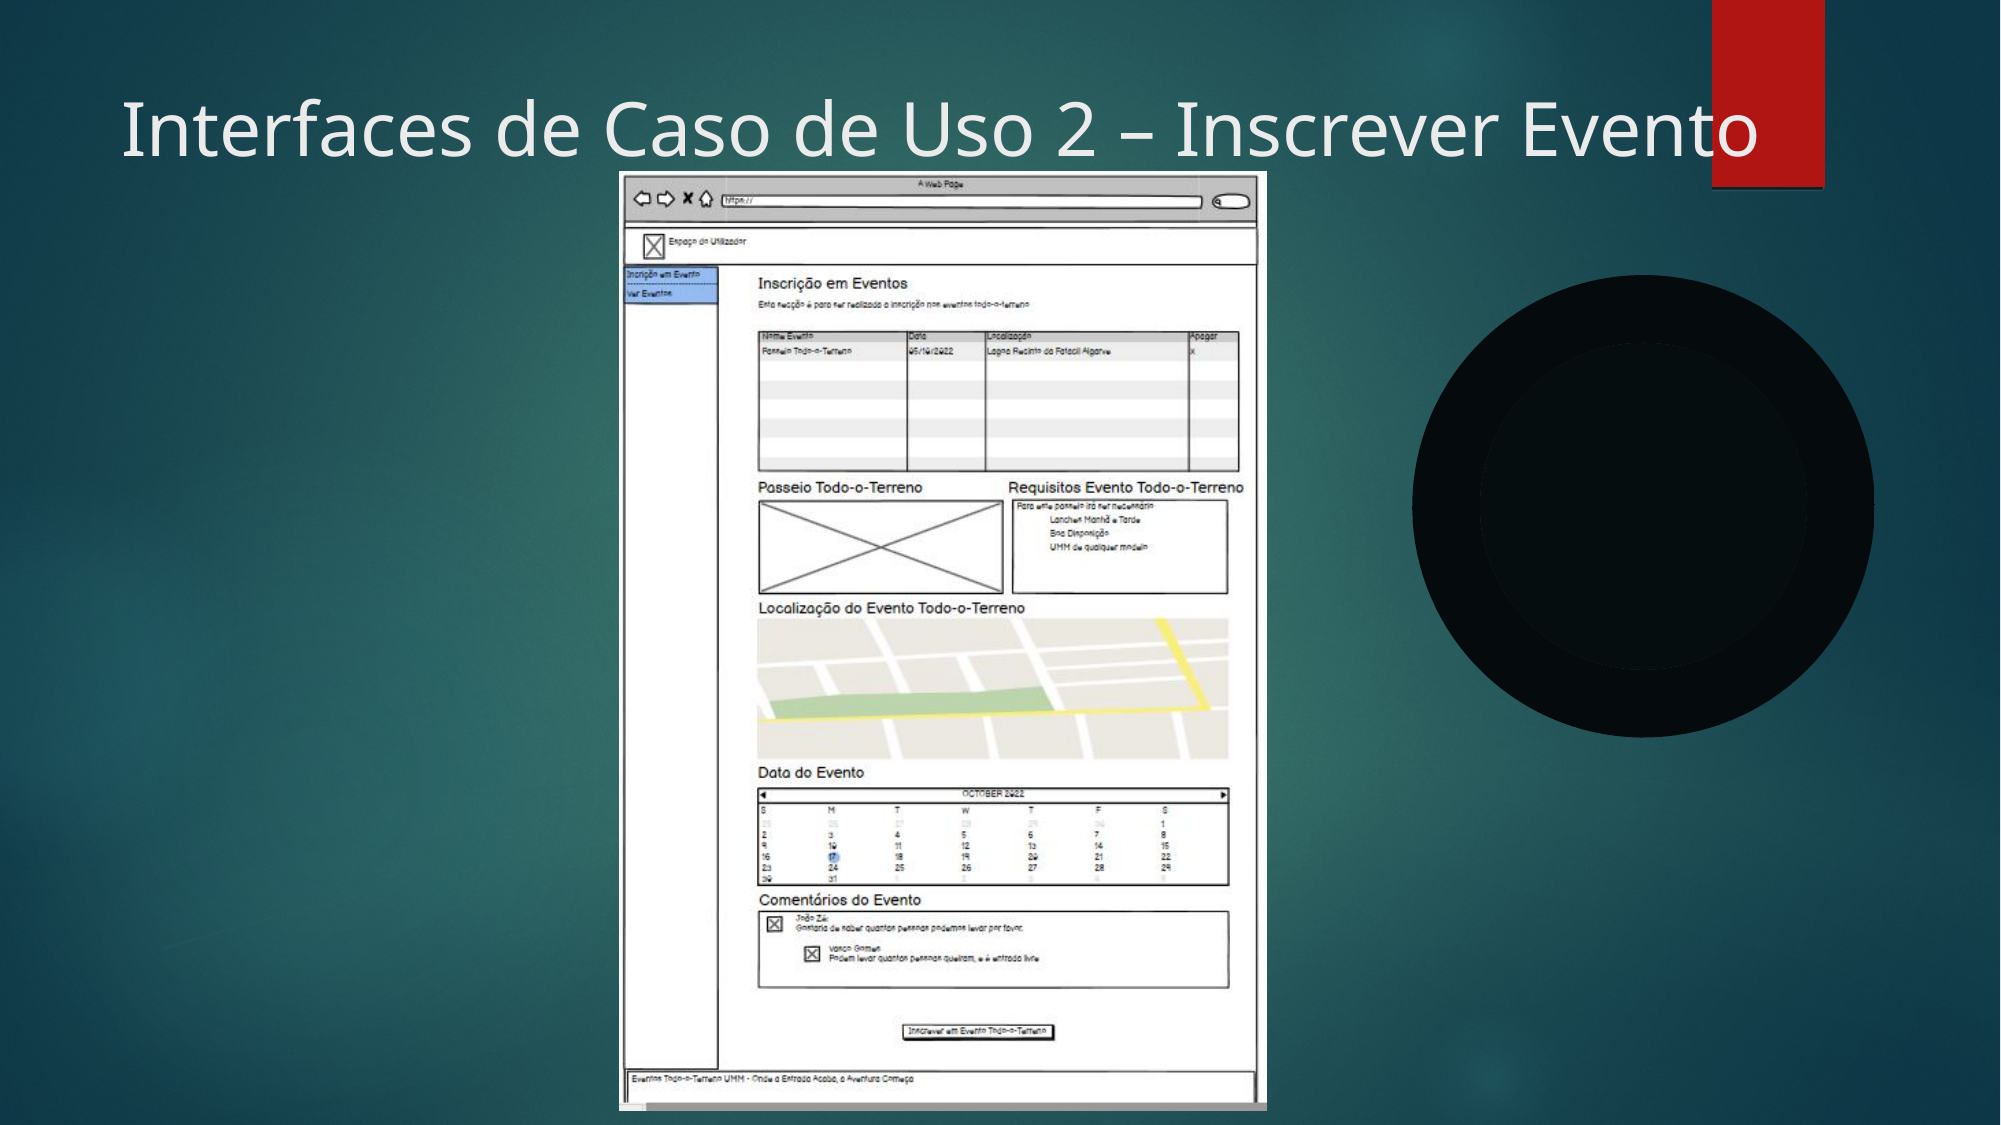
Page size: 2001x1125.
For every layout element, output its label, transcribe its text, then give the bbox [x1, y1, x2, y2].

picture [619, 171, 1267, 1111]
title Interfaces de Caso de Uso 2 – Inscrever Evento [106, 74, 1908, 305]
